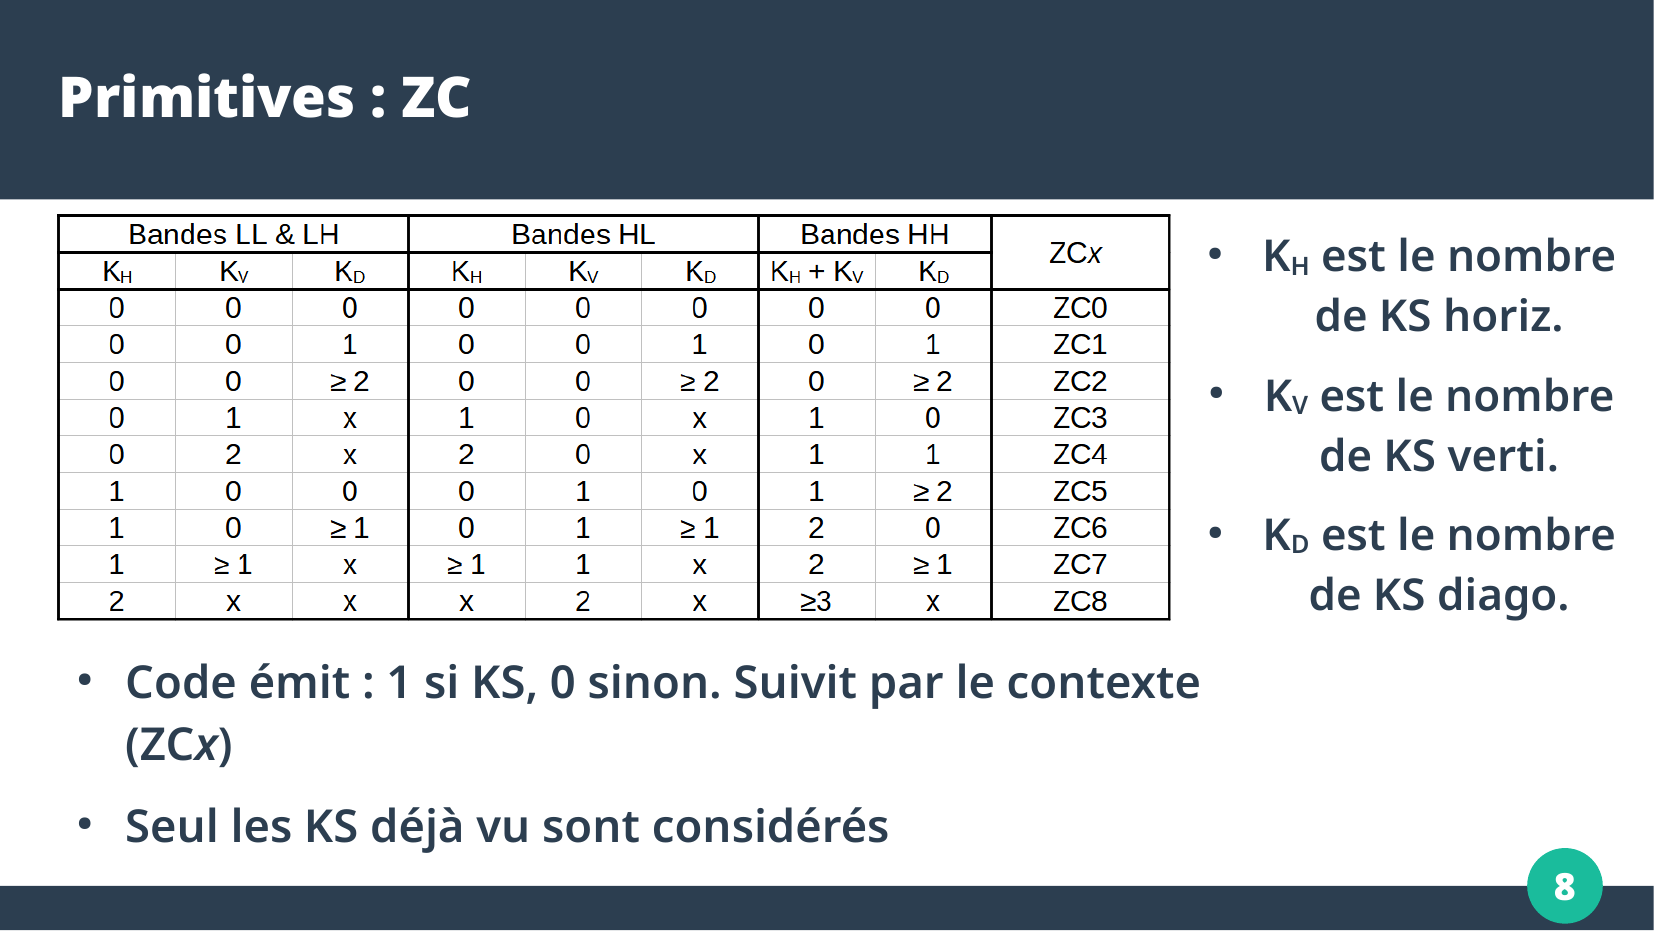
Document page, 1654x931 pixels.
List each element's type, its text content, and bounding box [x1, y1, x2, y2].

list Code émit : 1 si KS, 0 sinon. Suivit par le contexte (ZCx) Seul les KS déjà vu sont considérés [60, 649, 1270, 857]
title Primitives : ZC [59, 37, 1595, 155]
text_box KH est le nombre de KS horiz. KV est le nombre de KS verti. KD est le nombre de KS diago. [1181, 214, 1636, 635]
picture [57, 214, 1171, 621]
